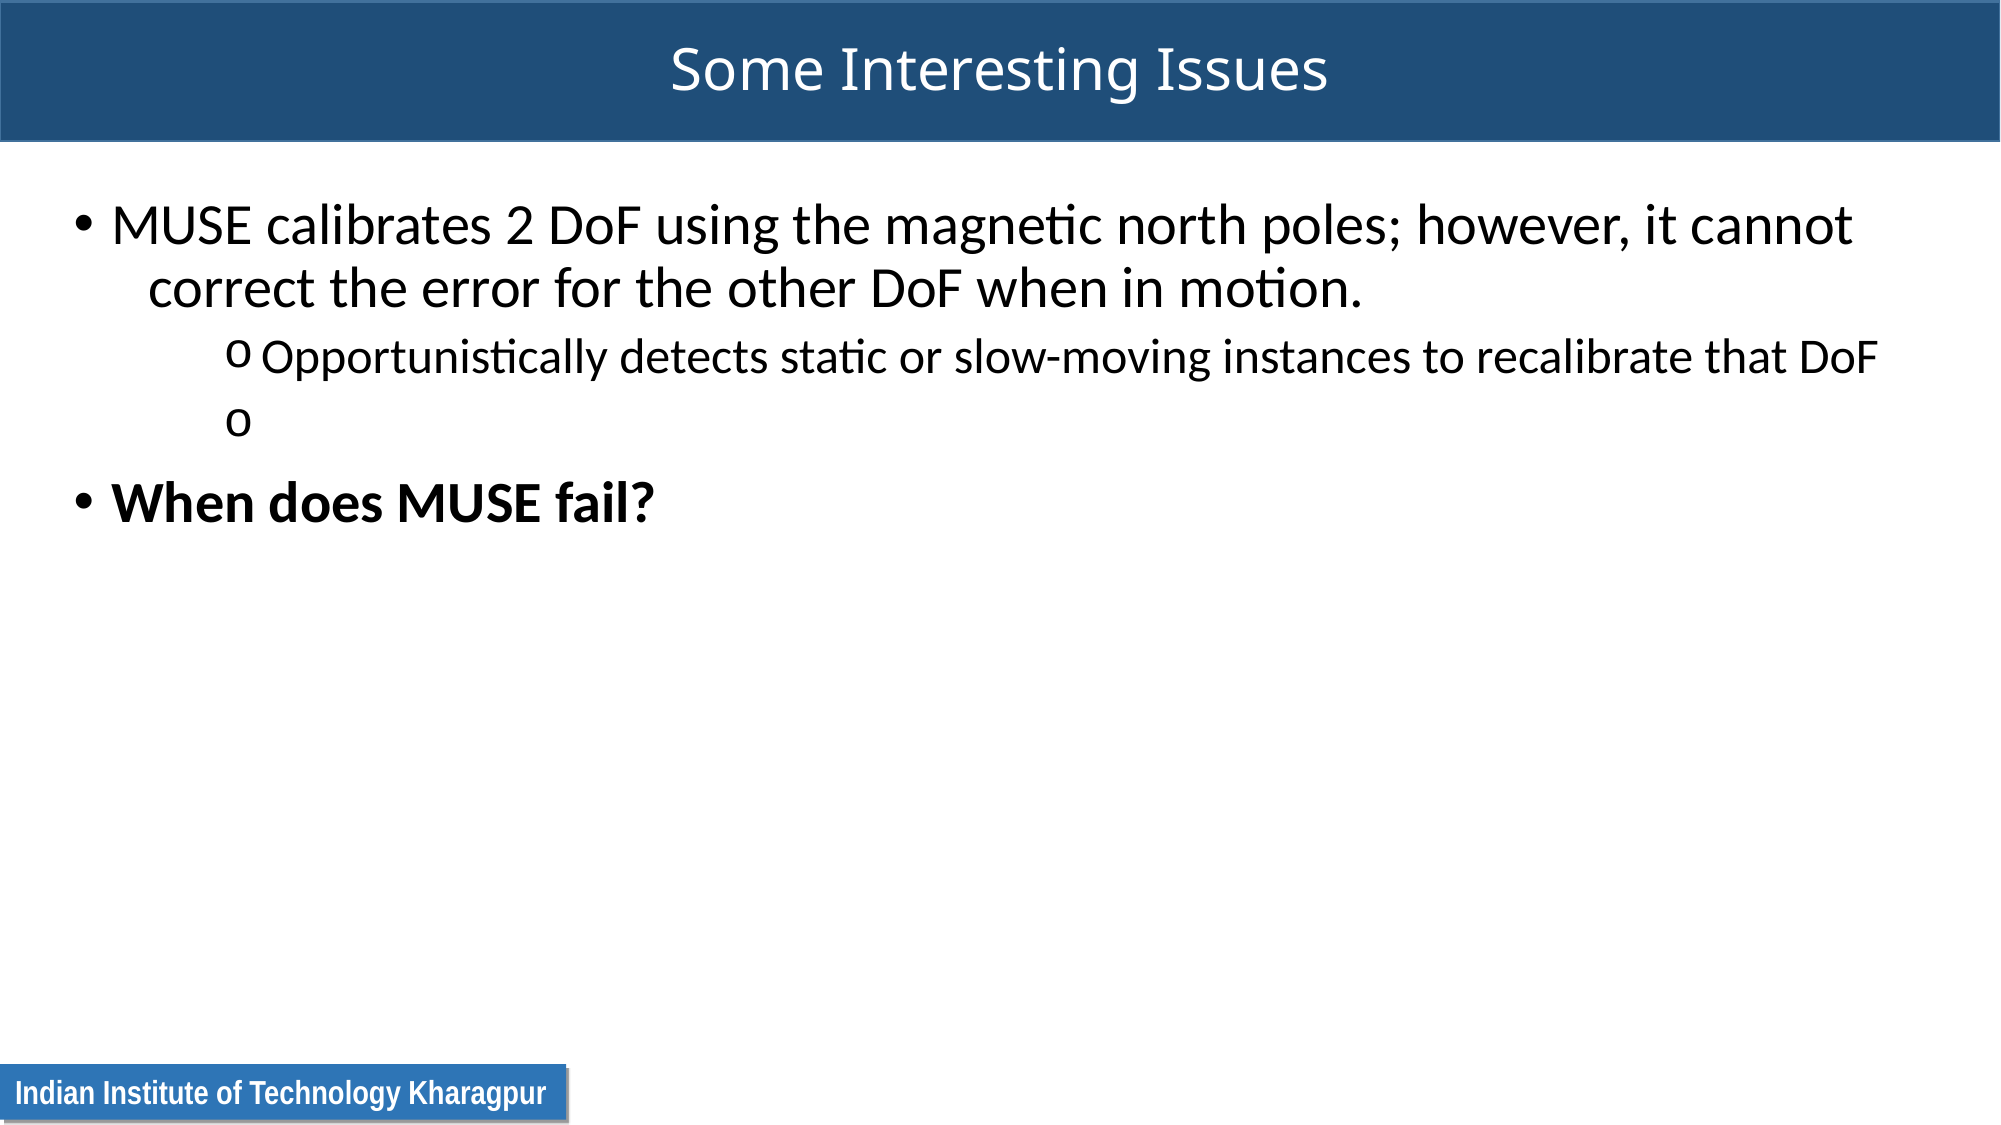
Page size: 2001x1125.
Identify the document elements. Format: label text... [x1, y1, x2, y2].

title Some Interesting Issues [0, 1, 2000, 141]
list MUSE calibrates 2 DoF using the magnetic north poles; however, it cannot correct the error for the other DoF when in motion. Opportunistically detects static or slow-moving instances to recalibrate that DoF When does MUSE fail? [58, 186, 1954, 1065]
